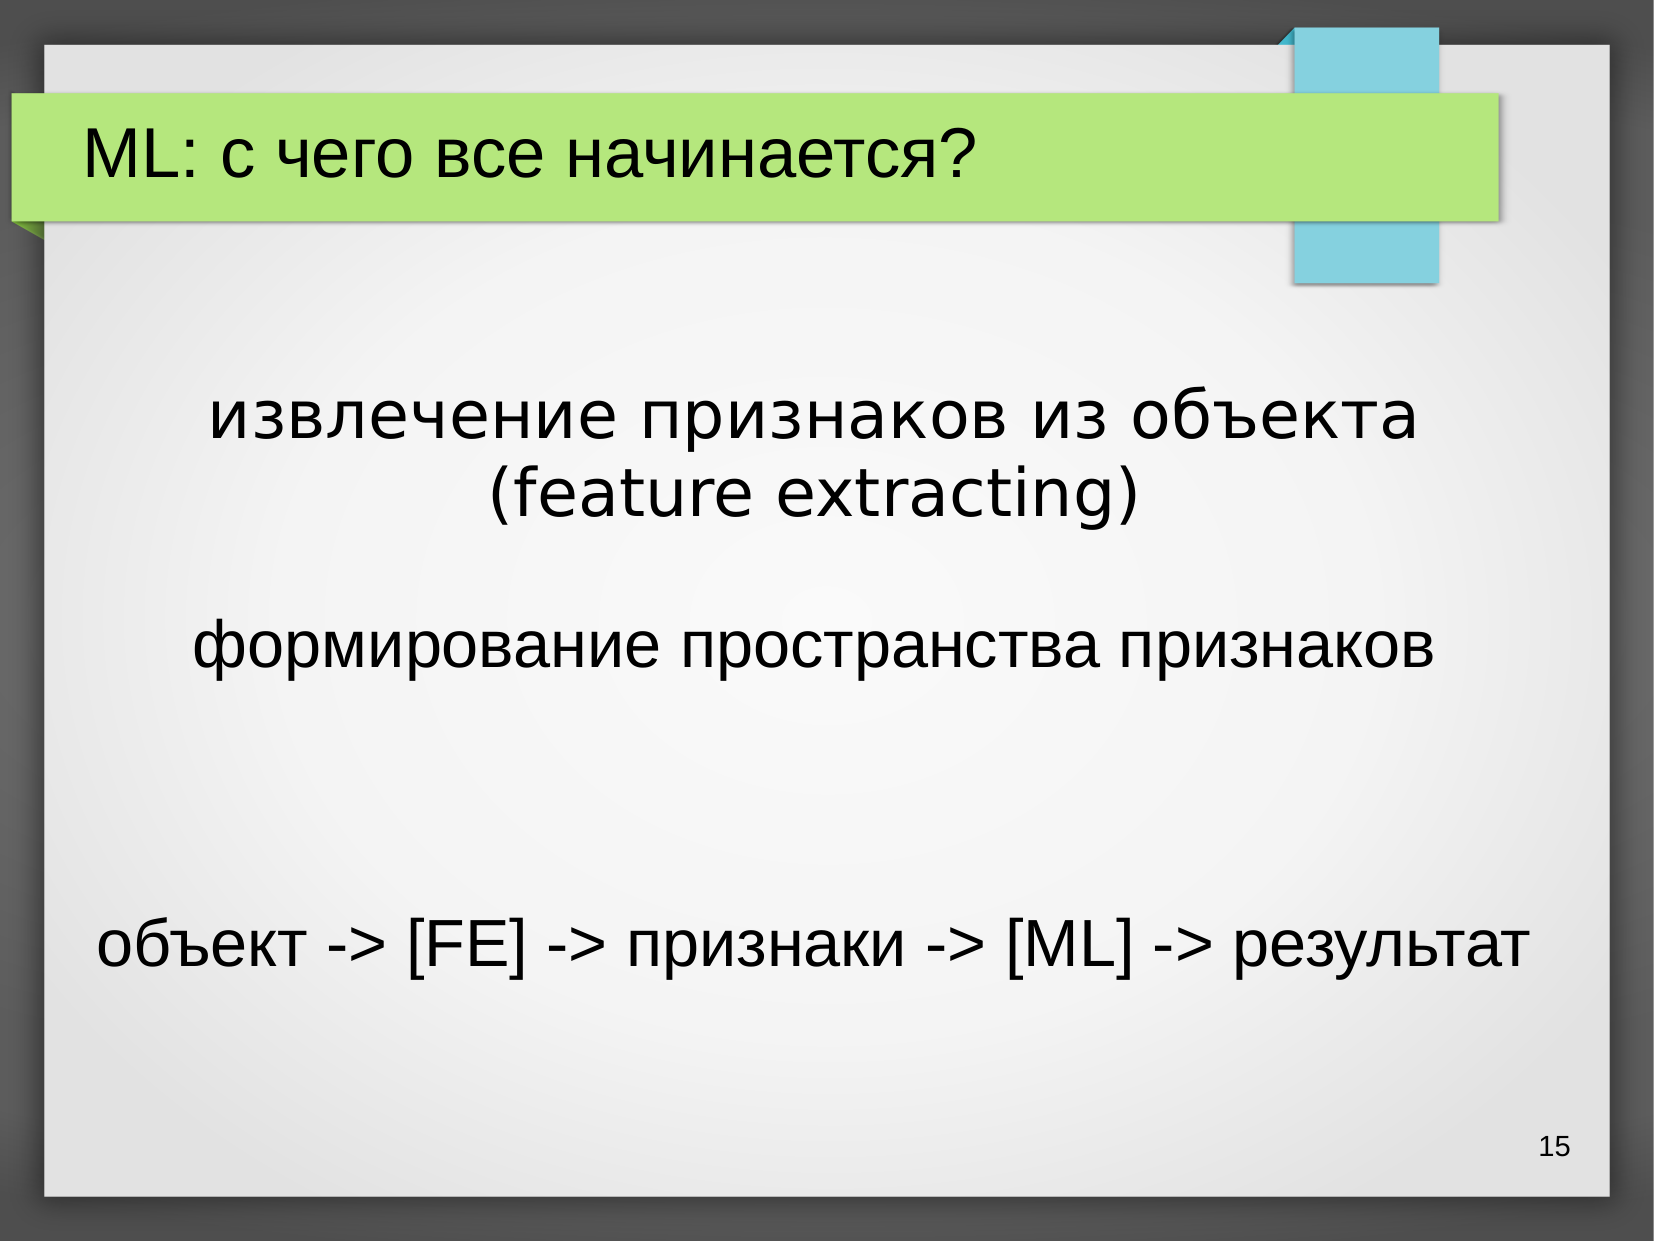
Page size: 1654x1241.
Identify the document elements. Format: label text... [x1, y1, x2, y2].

subtitle извлечение признаков из объекта (feature extracting) формирование пространства признаков объект -> [FE] -> признаки -> [ML] -> результат [70, 376, 1559, 981]
title ML: с чего все начинается? [82, 49, 1571, 257]
picture [0, 0, 1654, 1241]
